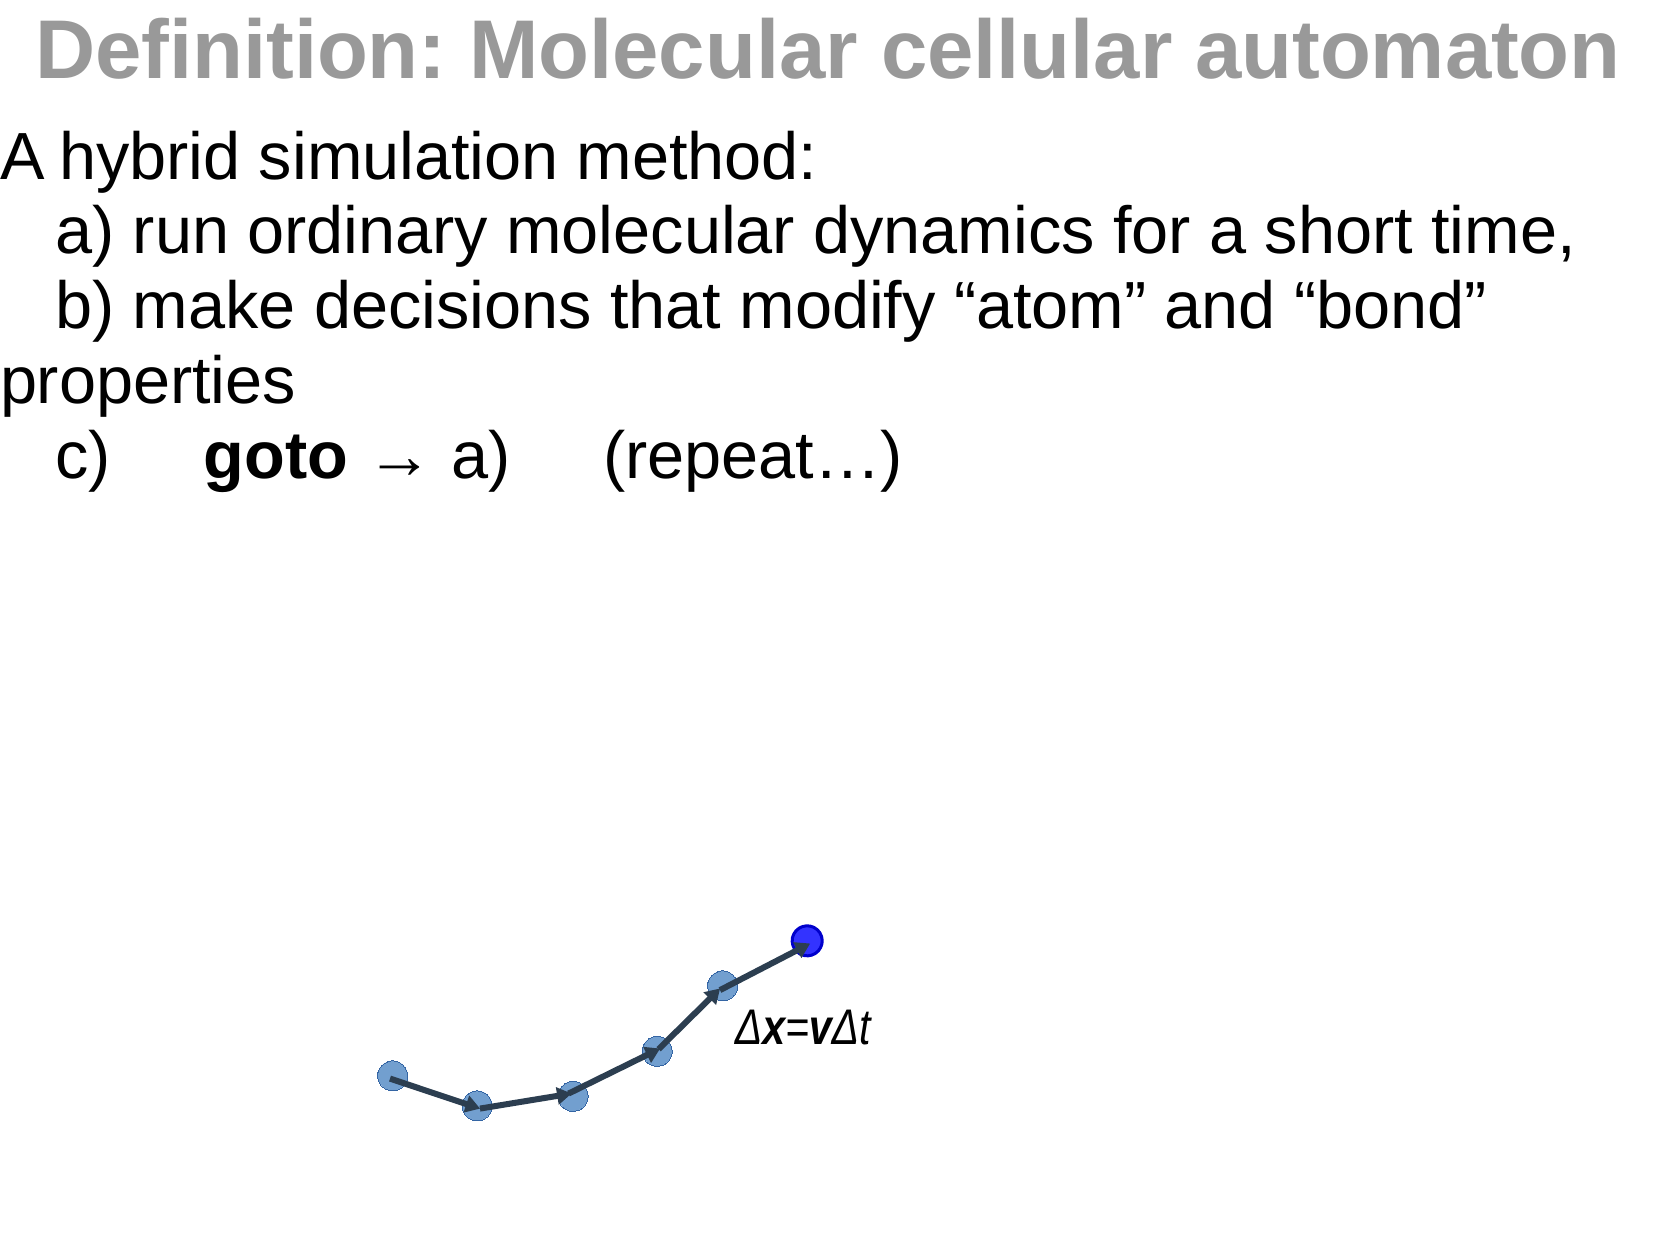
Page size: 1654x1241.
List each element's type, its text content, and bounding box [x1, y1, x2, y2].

text_box A hybrid simulation method: a) run ordinary molecular dynamics for a short time, b) make decisions that modify “atom” and “bond” properties c) goto → a) (repeat…) [0, 85, 1654, 526]
text_box [645, 1043, 673, 1067]
text_box [792, 925, 823, 956]
text_box [642, 1036, 665, 1053]
title Definition: Molecular cellular automaton [0, 0, 1654, 85]
text_box Δx=vΔt [720, 990, 916, 1067]
text_box [707, 970, 736, 991]
text_box [729, 985, 738, 990]
text_box [560, 1081, 581, 1091]
text_box [464, 1109, 492, 1121]
text_box [463, 1090, 492, 1106]
text_box [560, 1089, 589, 1112]
text_box [377, 1060, 408, 1091]
